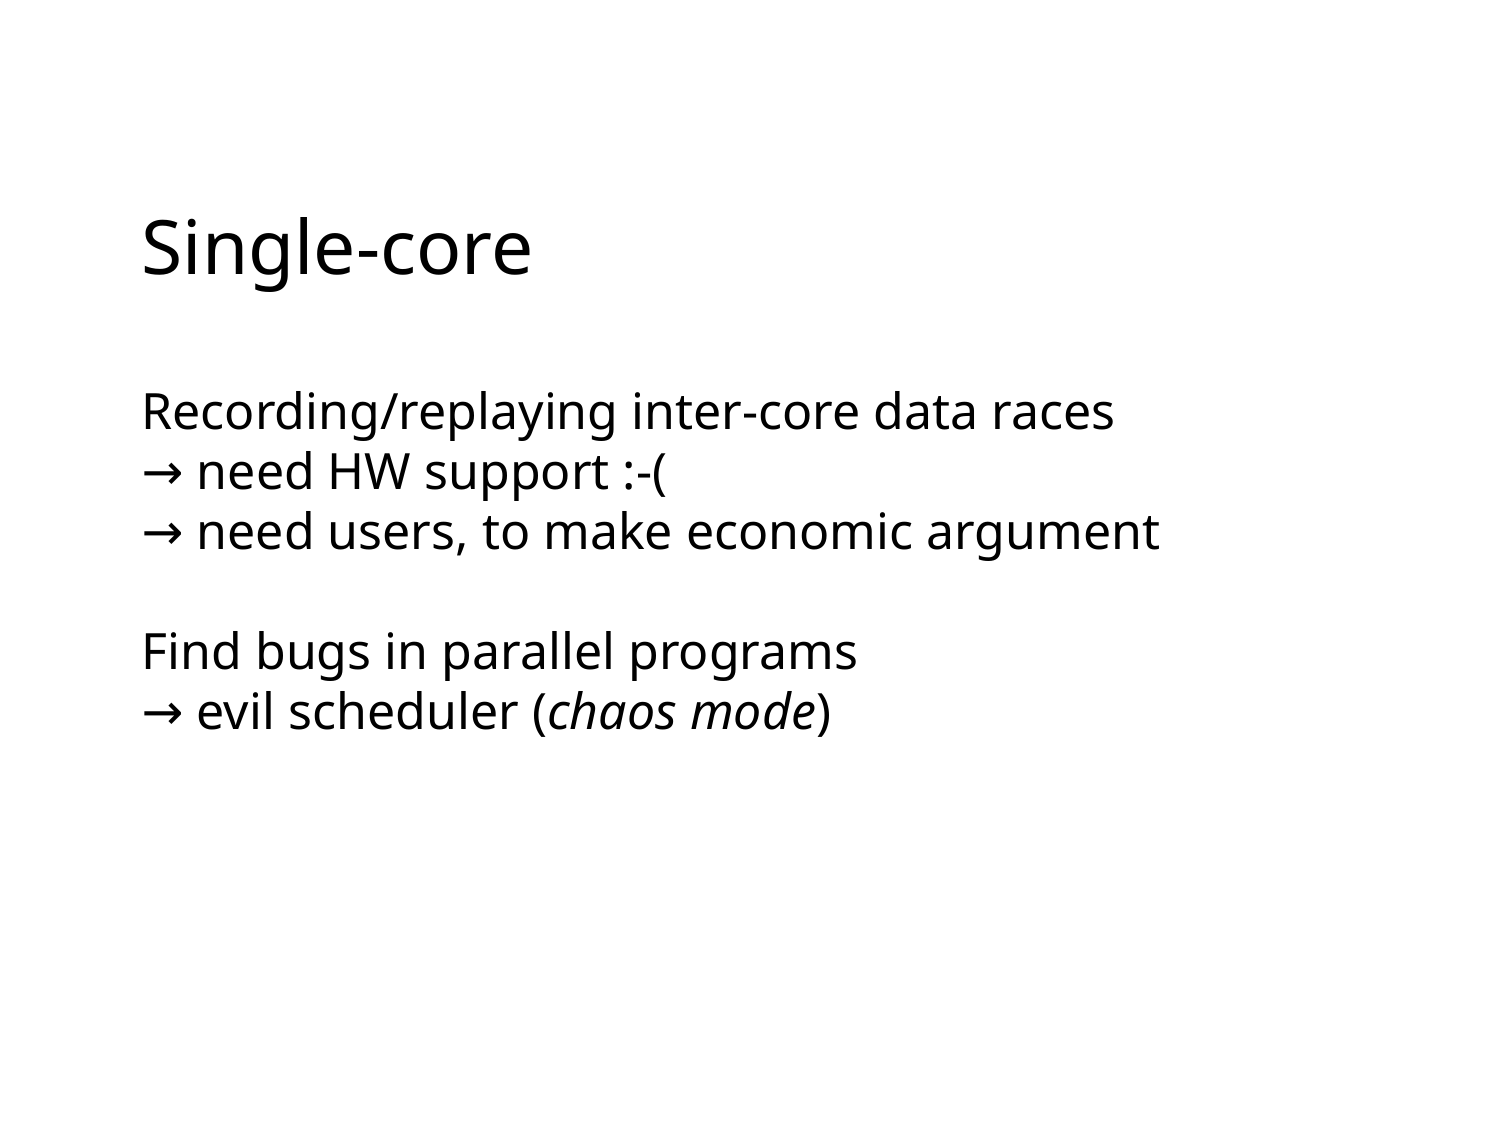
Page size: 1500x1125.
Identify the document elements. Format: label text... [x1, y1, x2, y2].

text_box Single-core Recording/replaying inter-core data races → need HW support :-( → need users, to make economic argument Find bugs in parallel programs → evil scheduler (chaos mode) [126, 192, 1335, 343]
